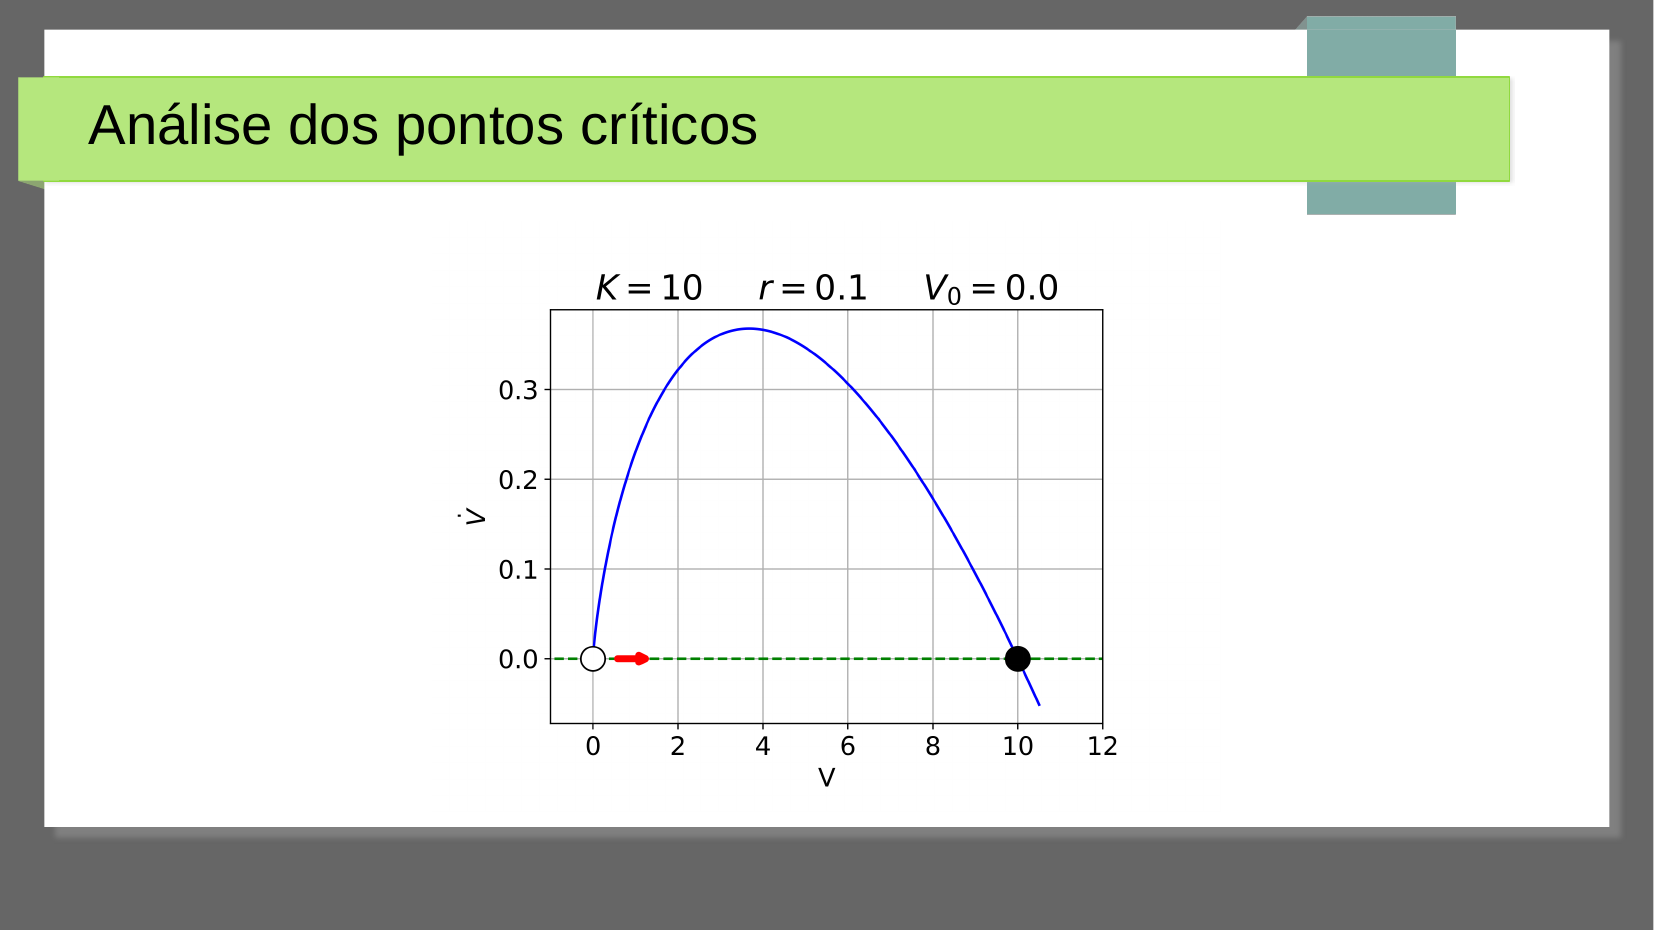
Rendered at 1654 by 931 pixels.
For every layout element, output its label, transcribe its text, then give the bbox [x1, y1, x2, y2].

picture [432, 221, 1221, 812]
title Análise dos pontos críticos [88, 73, 1506, 178]
